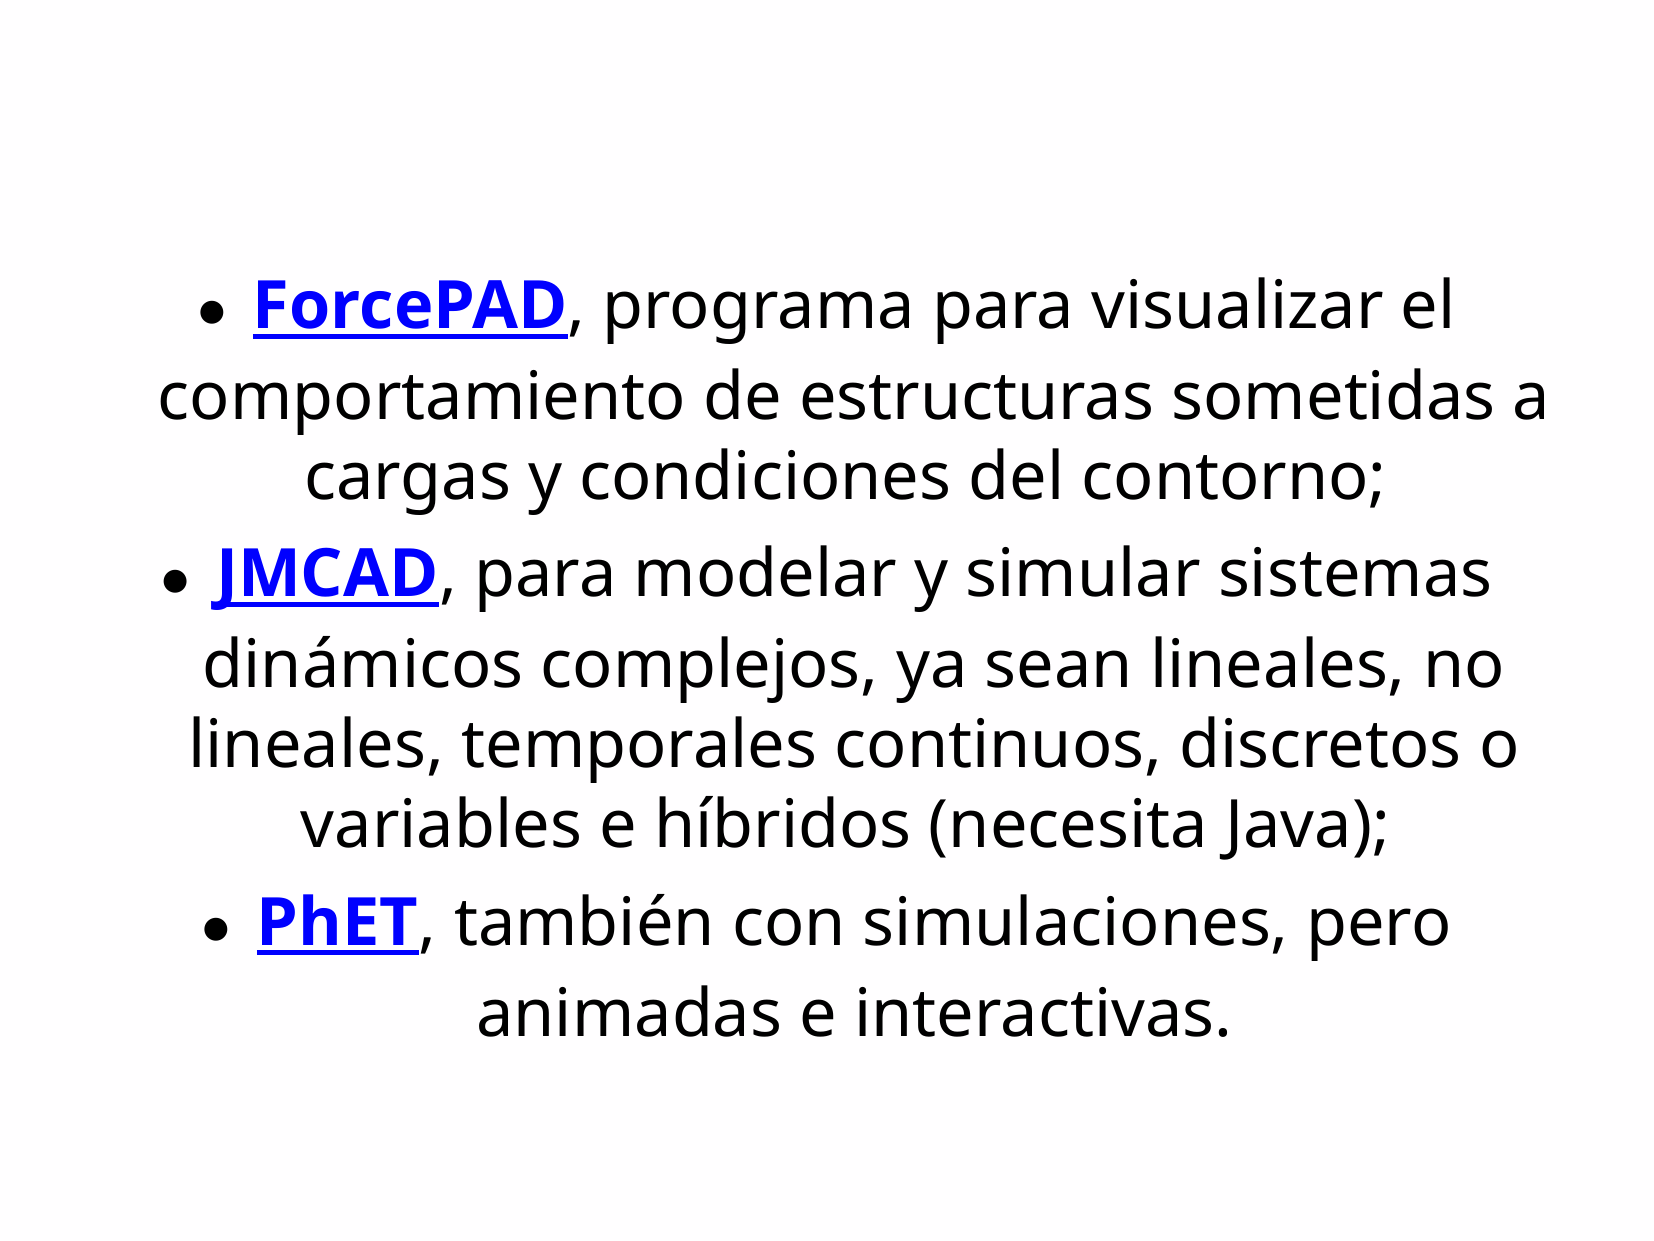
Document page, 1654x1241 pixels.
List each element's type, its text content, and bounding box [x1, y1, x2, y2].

list ForcePAD, programa para visualizar el comportamiento de estructuras sometidas a cargas y condiciones del contorno; JMCAD, para modelar y simular sistemas dinámicos complejos, ya sean lineales, no lineales, temporales continuos, discretos o variables e híbridos (necesita Java); PhET, también con simulaciones, pero animadas e interactivas. [82, 141, 1571, 1170]
